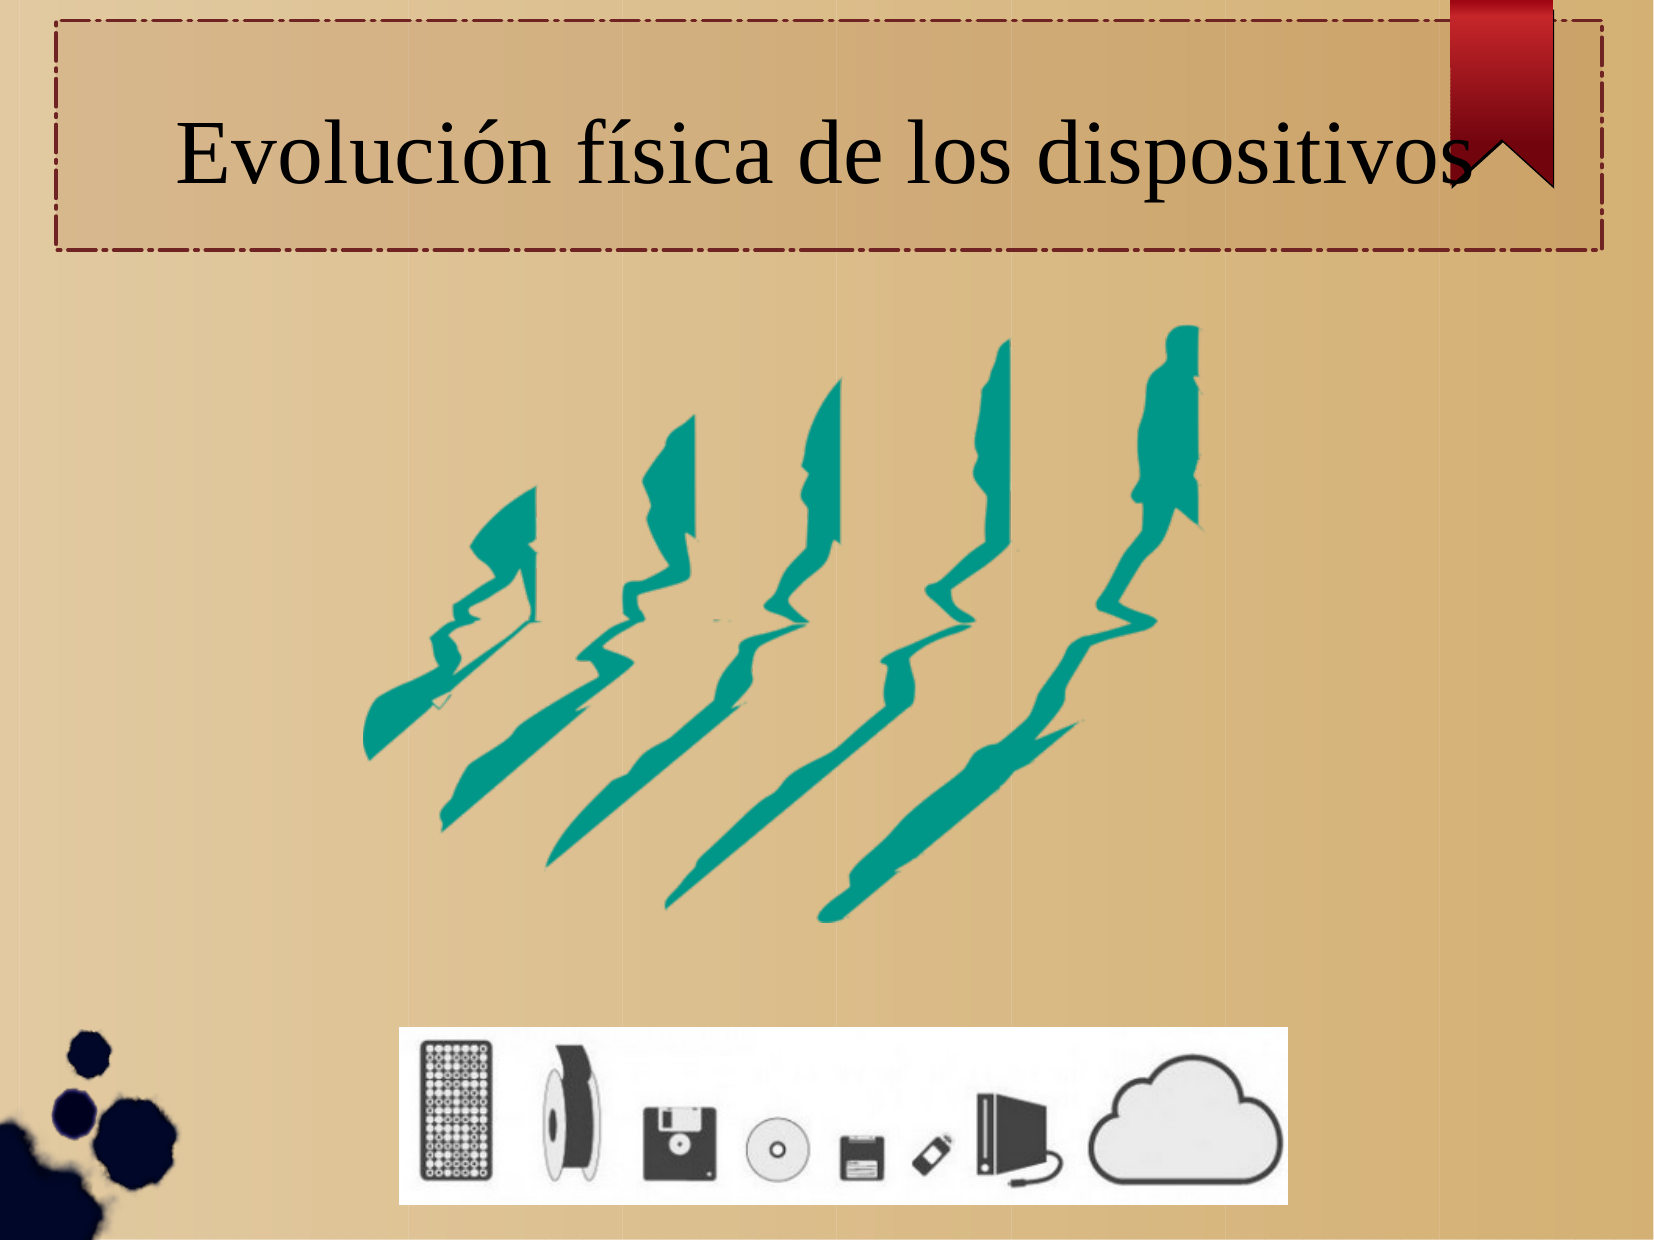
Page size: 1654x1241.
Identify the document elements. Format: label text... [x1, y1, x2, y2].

picture [399, 1027, 1288, 1205]
picture [363, 324, 1302, 923]
title Evolución física de los dispositivos [82, 49, 1571, 257]
